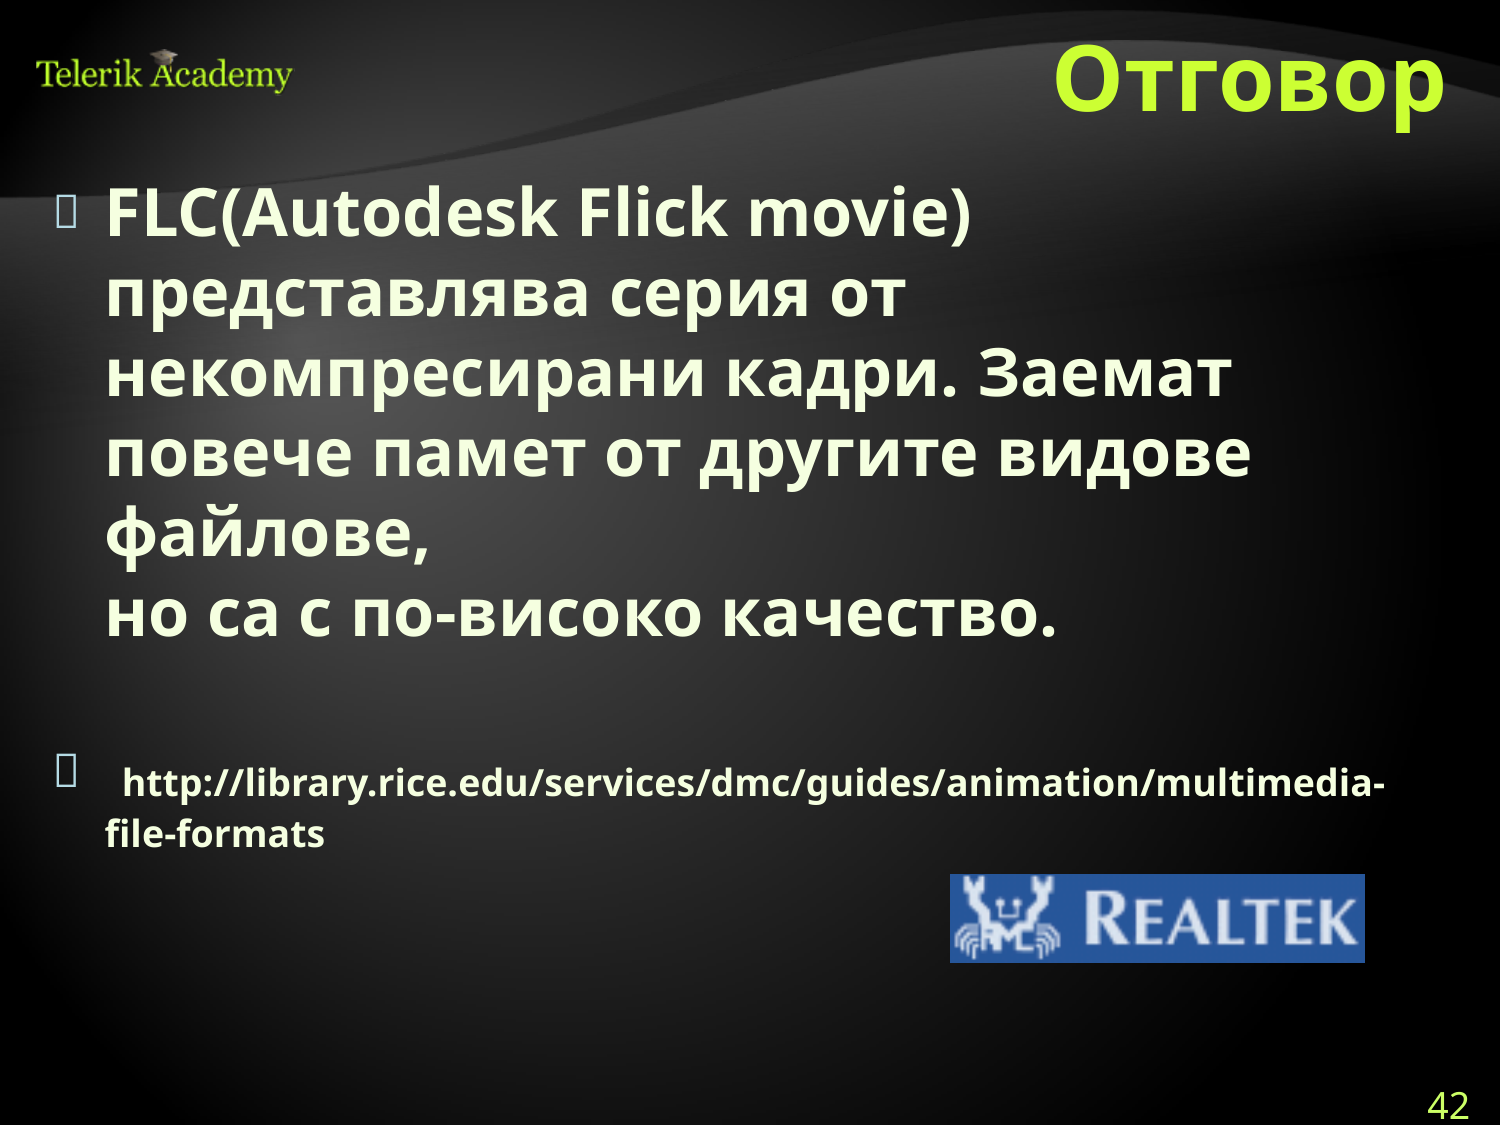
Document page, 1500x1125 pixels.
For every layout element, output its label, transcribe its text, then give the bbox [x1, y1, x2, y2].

picture [0, 0, 1500, 1125]
title Отговор [300, 12, 1463, 150]
list FLC(Autodesk Flick movie) представлява серия от некомпресирани кадри. Заемат повече памет от другите видове файлове, но са с по-високо качество. http://library.rice.edu/services/dmc/guides/animation/multimedia-file-formats [37, 162, 1463, 1088]
slide_number <number> [1412, 1074, 1488, 1113]
